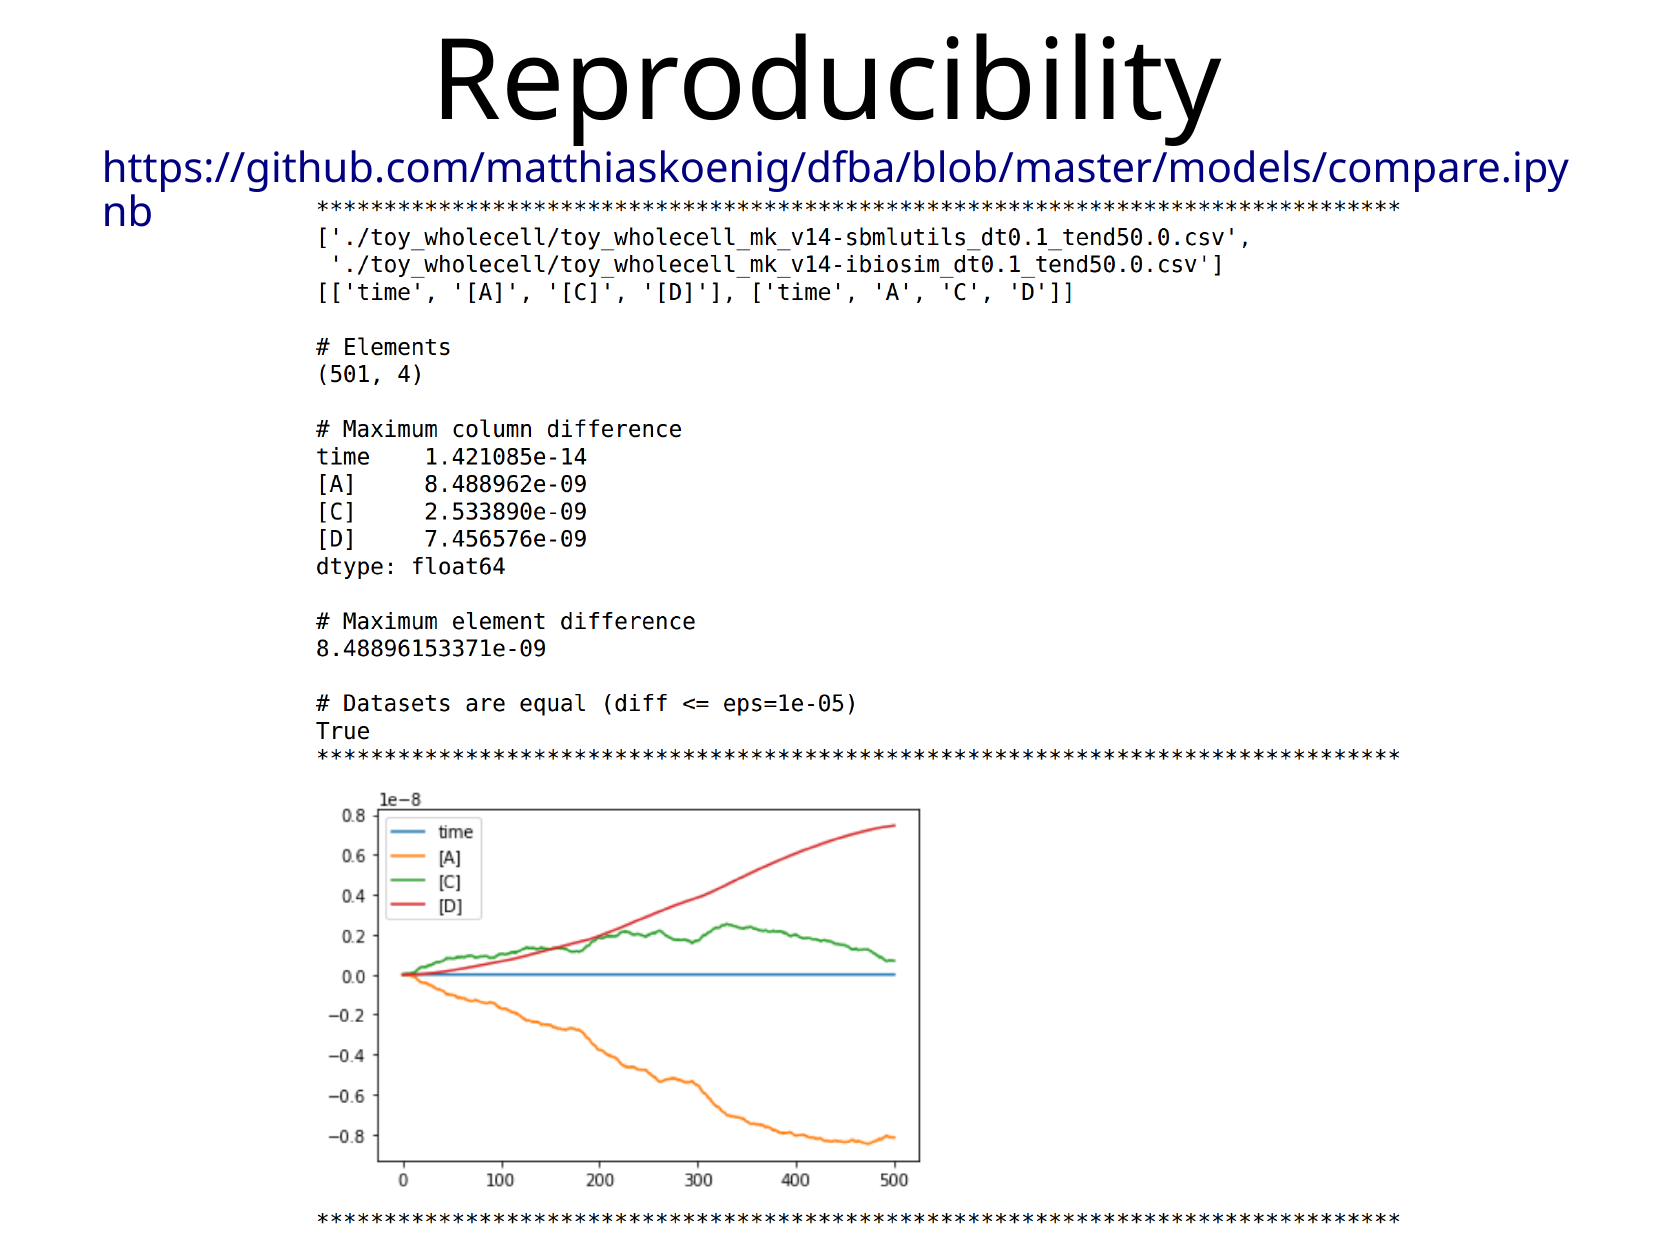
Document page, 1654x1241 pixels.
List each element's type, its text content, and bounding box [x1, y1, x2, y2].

picture [311, 197, 1411, 1235]
title Reproducibility [82, 0, 1571, 180]
list https://github.com/matthiaskoenig/dfba/blob/master/models/compare.ipynb [101, 50, 1591, 231]
